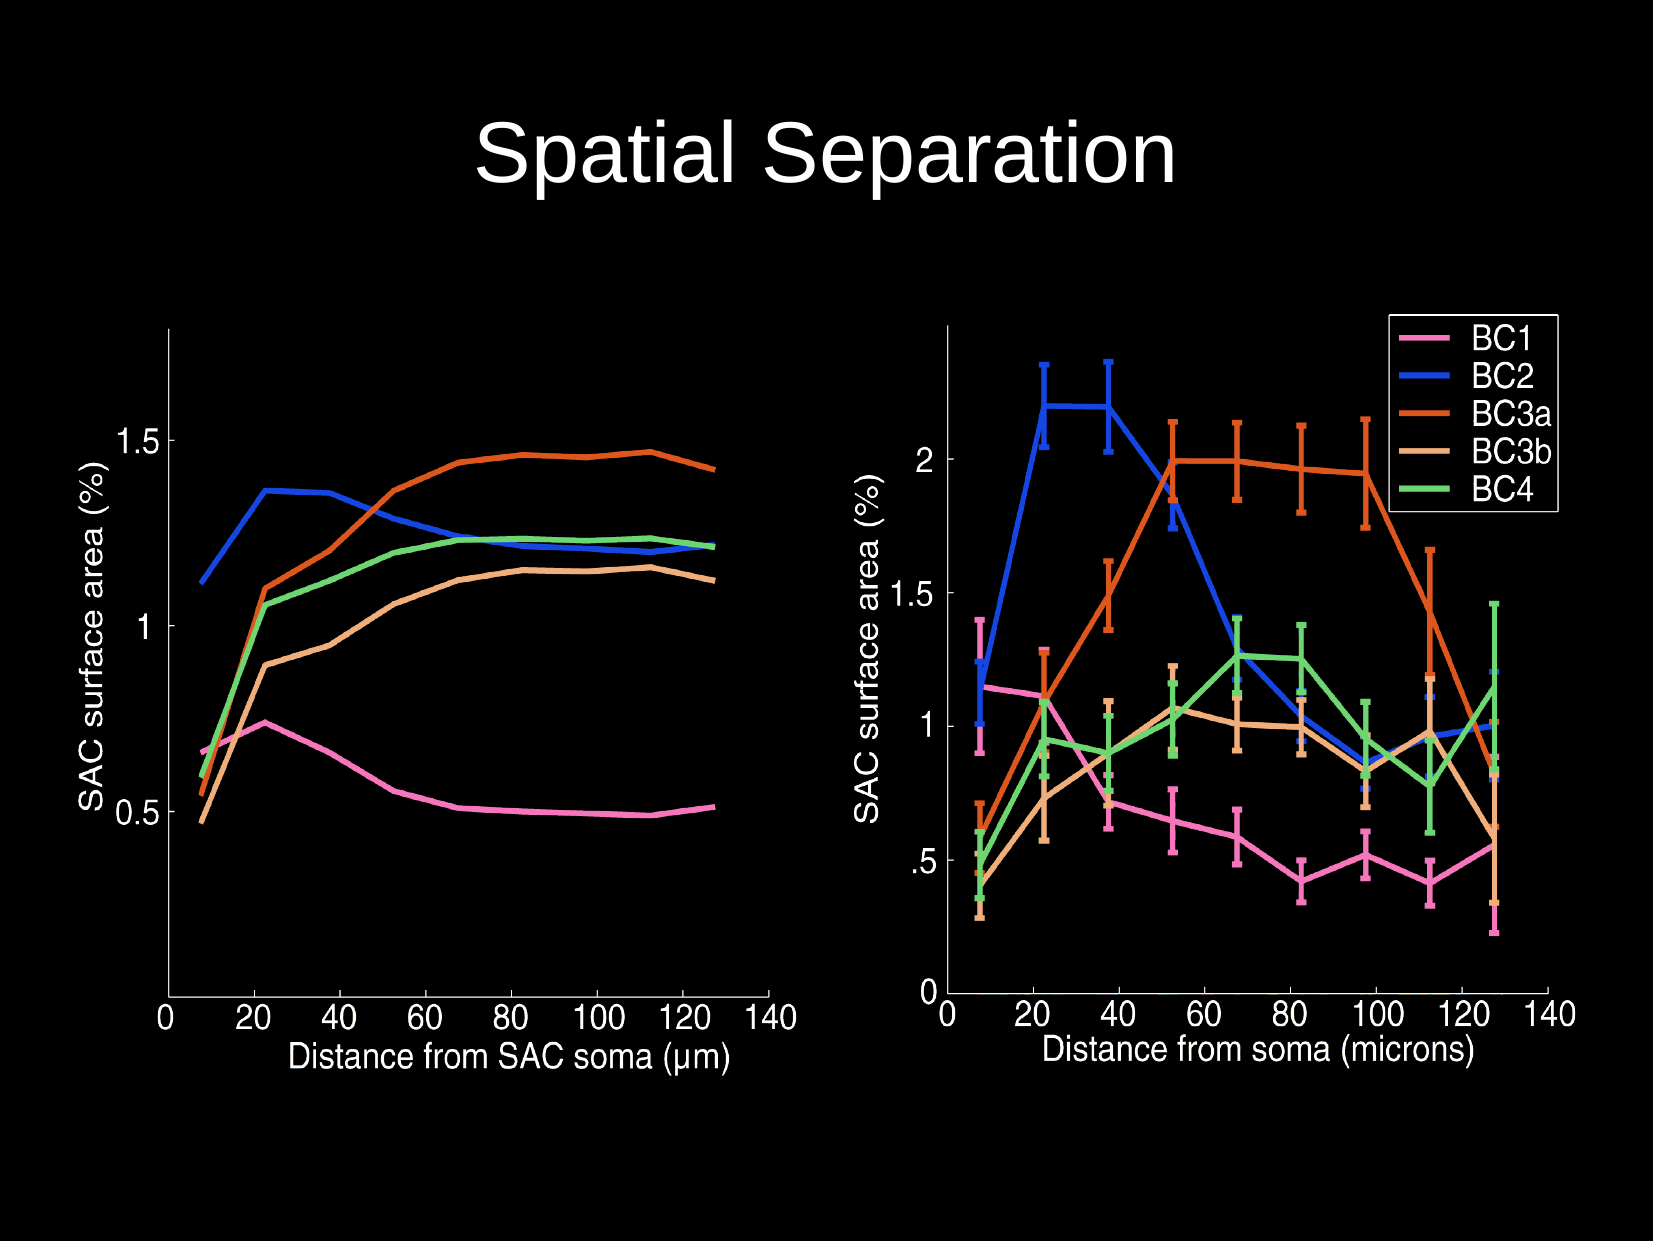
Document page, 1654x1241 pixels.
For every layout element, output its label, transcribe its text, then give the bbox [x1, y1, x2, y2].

picture [75, 314, 1576, 1076]
title Spatial Separation [82, 49, 1571, 257]
